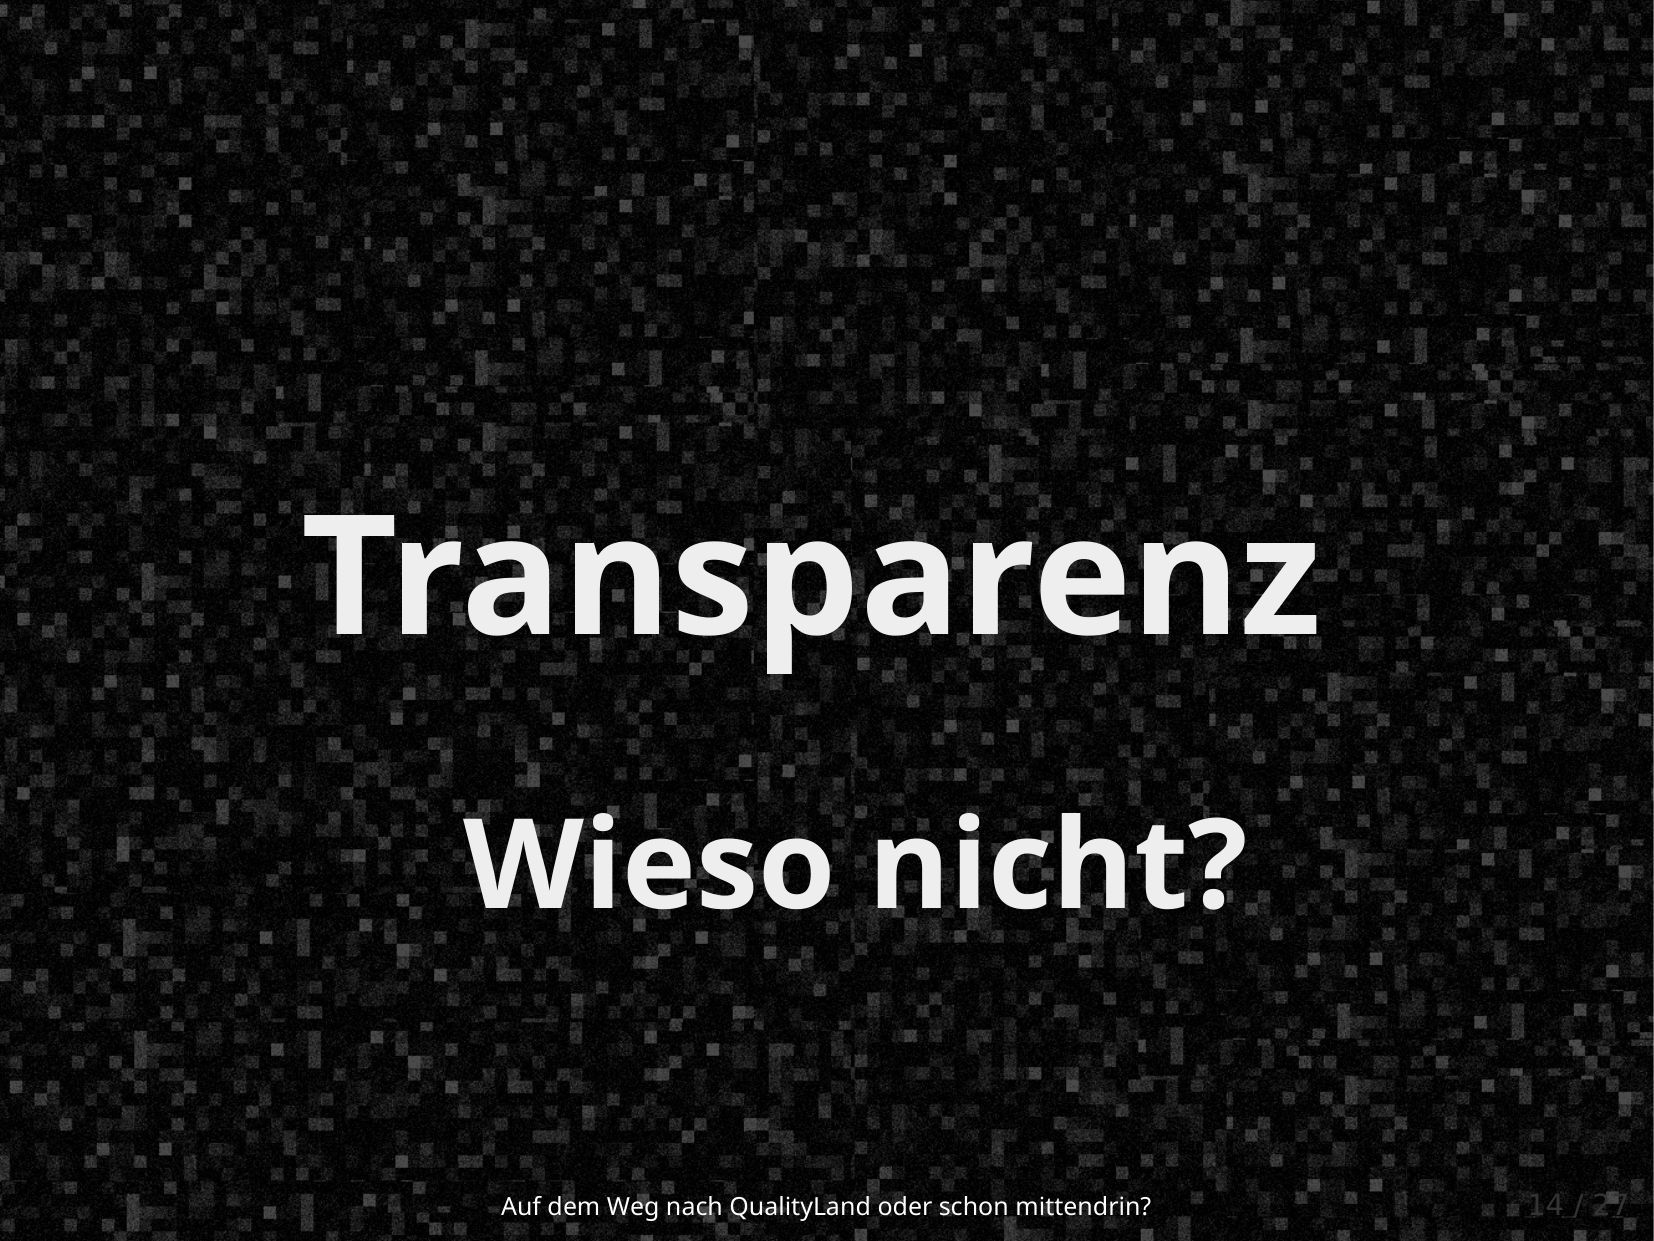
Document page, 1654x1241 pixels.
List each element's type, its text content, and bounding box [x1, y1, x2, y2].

text_box Wieso nicht? [236, 767, 1477, 947]
title Transparenz [118, 459, 1506, 680]
picture [0, 0, 1654, 1241]
